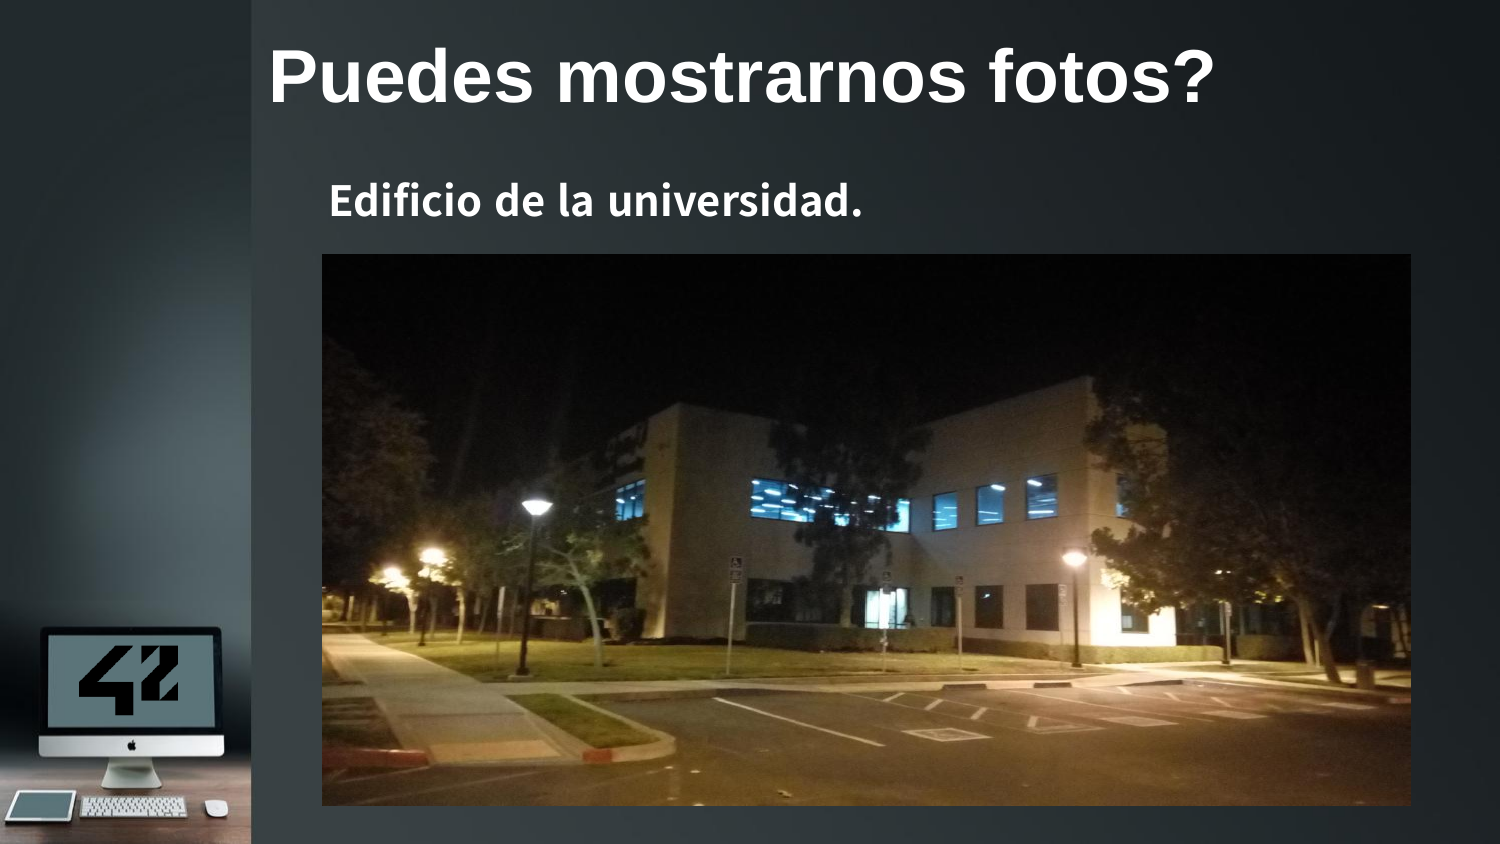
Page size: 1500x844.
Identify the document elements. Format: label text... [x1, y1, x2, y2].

list Edificio de la universidad. [313, 161, 1459, 238]
title Puedes mostrarnos fotos? [253, 0, 1500, 146]
picture [0, 0, 1500, 844]
